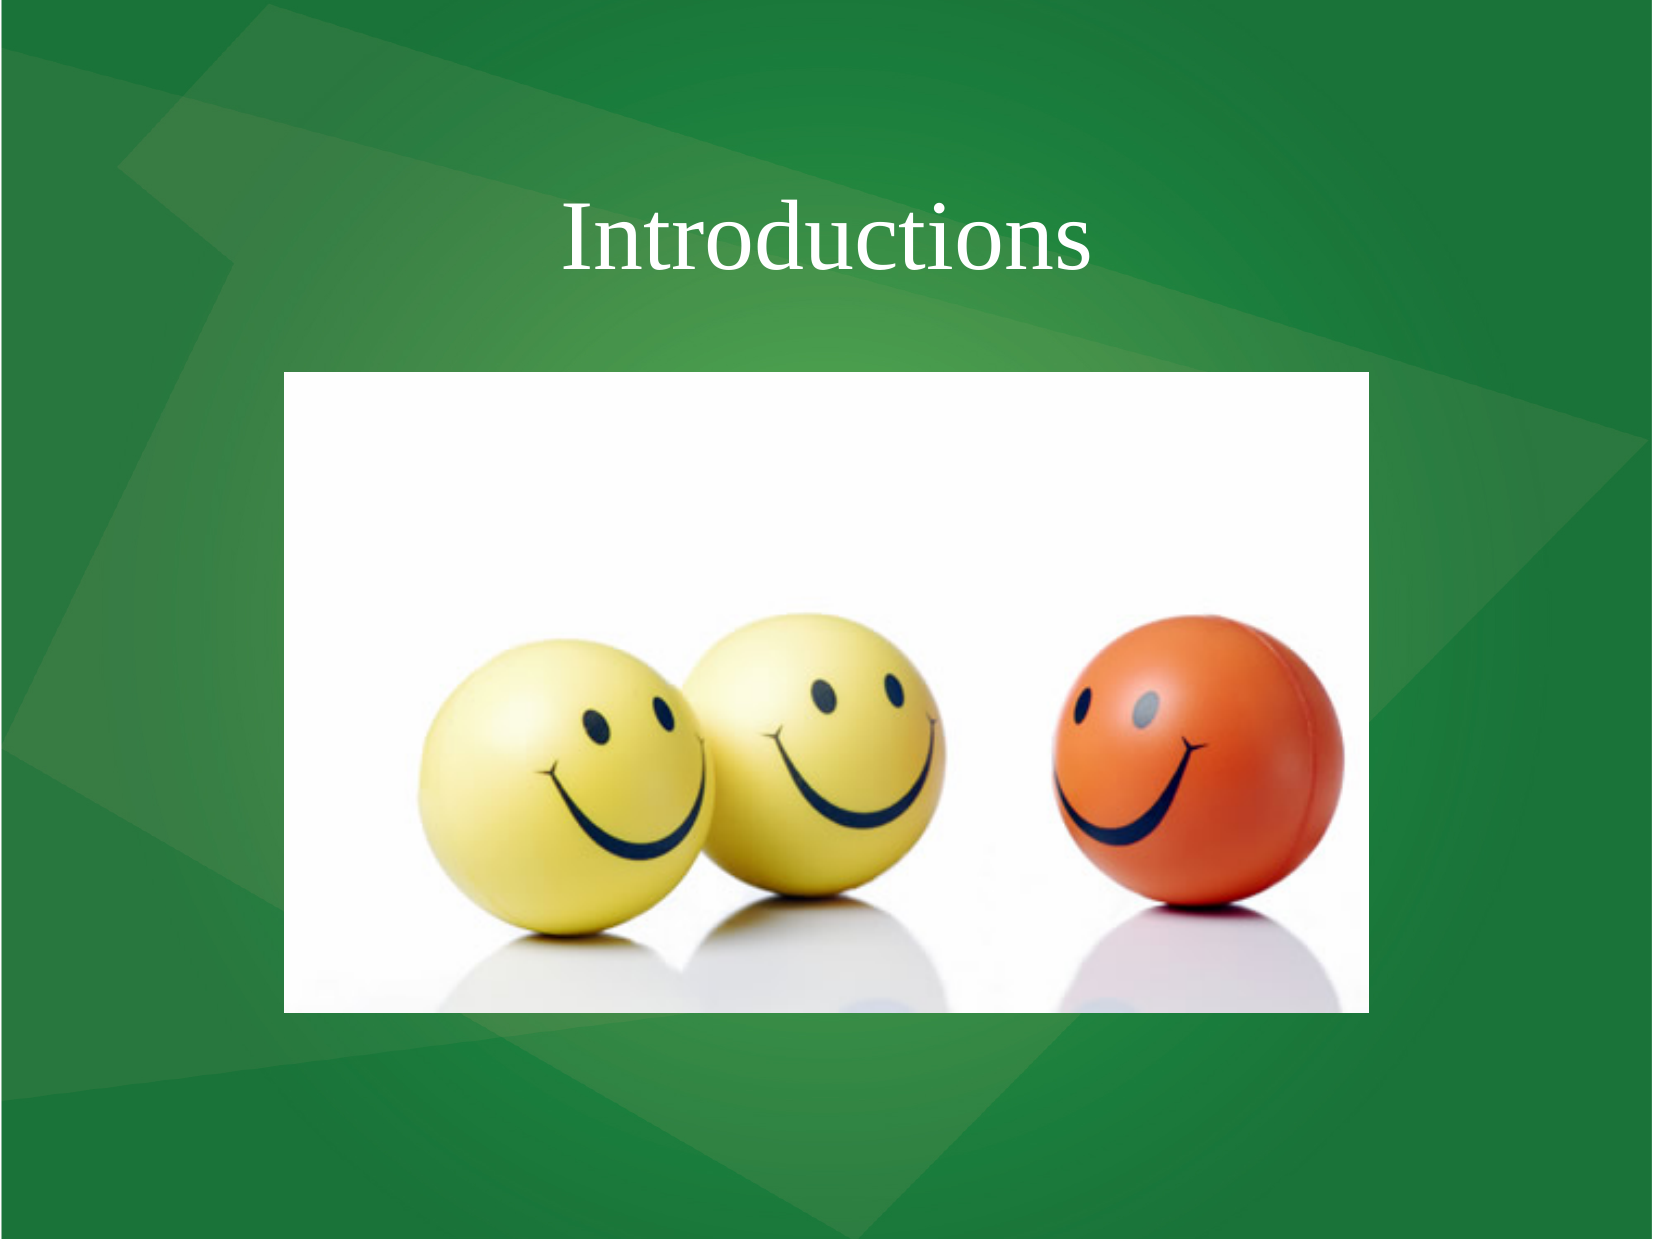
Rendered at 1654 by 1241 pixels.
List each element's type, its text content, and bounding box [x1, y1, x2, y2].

title Introductions [82, 139, 1571, 332]
picture [0, 0, 1652, 1241]
